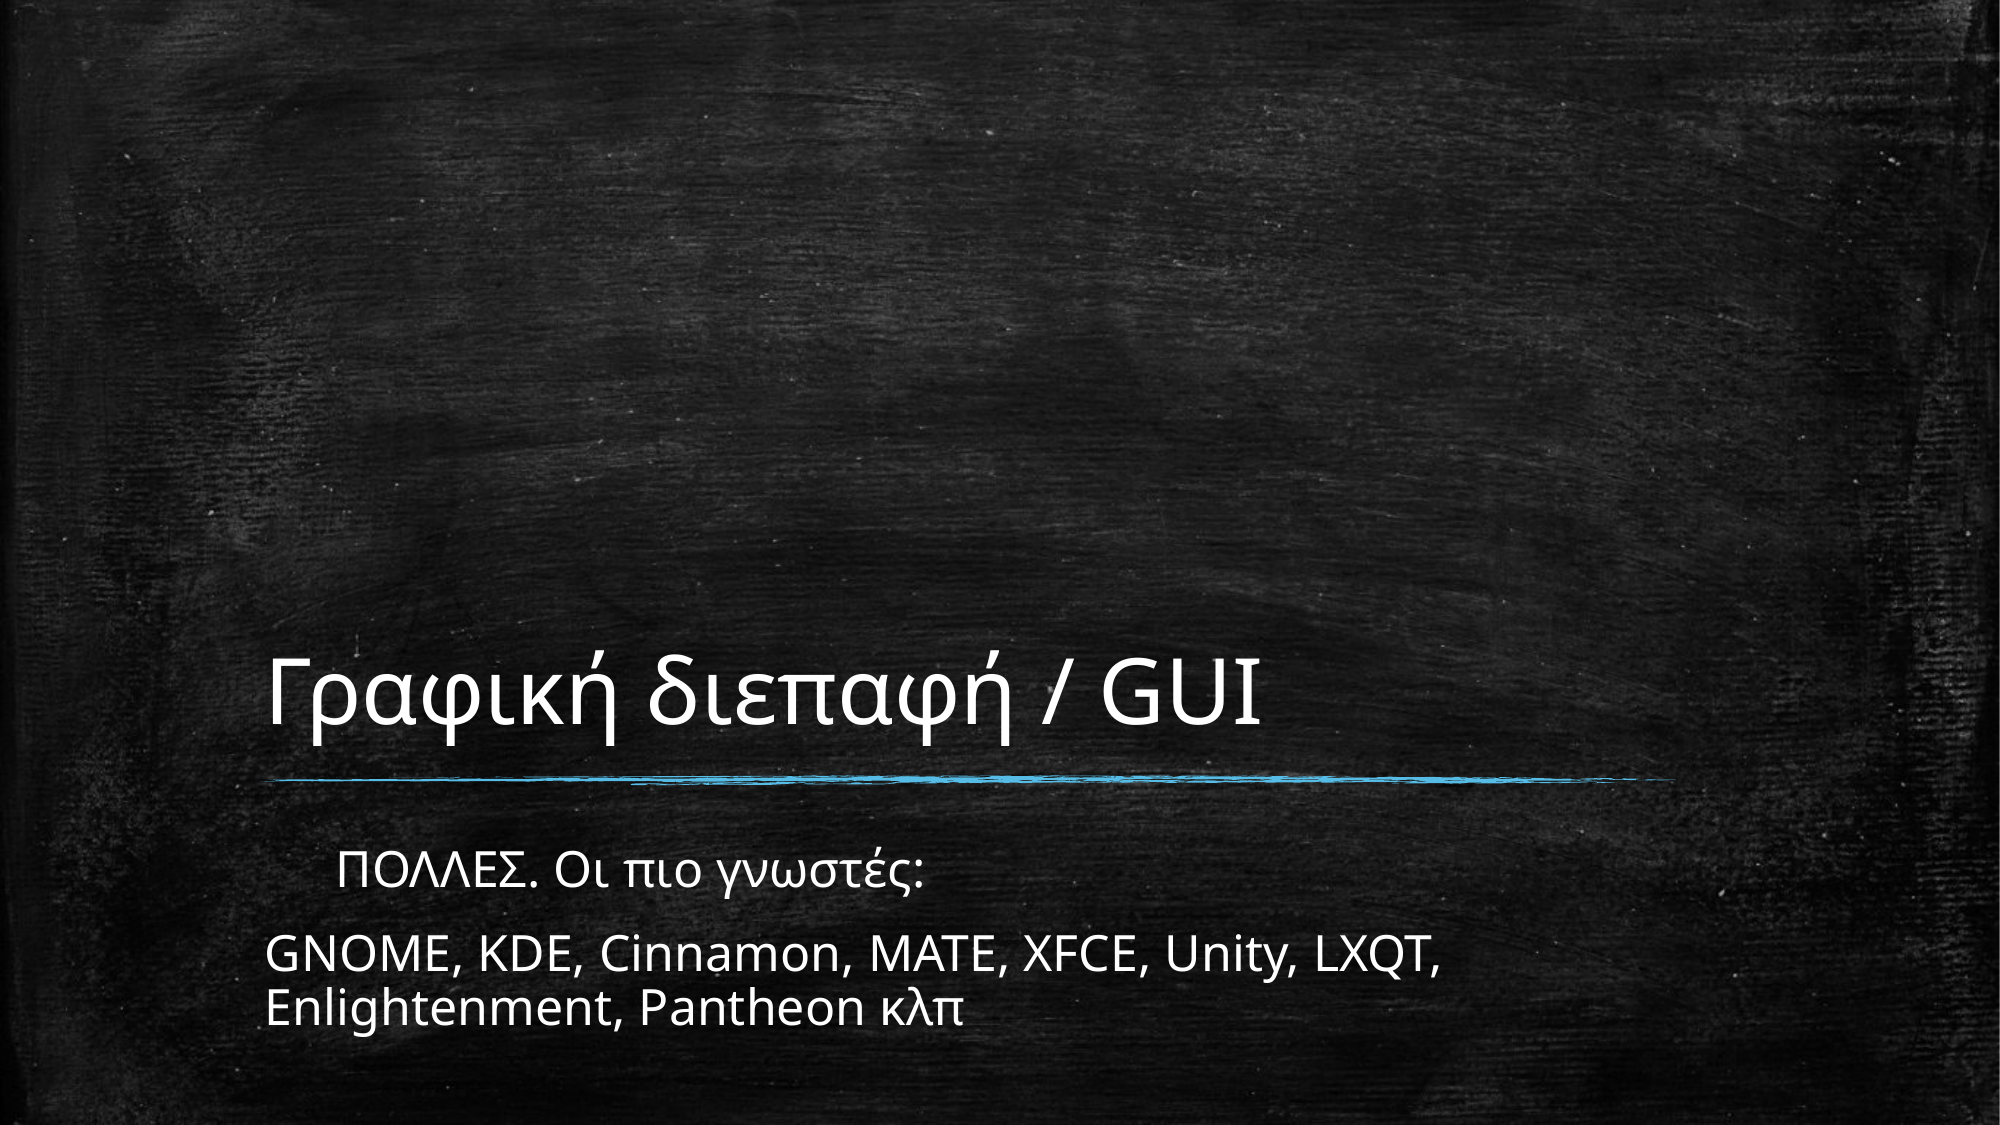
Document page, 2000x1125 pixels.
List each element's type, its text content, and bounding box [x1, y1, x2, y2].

title Γραφική διεπαφή / GUI [249, 312, 1750, 750]
picture [0, 0, 2000, 1125]
list ΠΟΛΛΕΣ. Οι πιο γνωστές: GNOME, KDE, Cinnamon, MATE, XFCE, Unity, LXQT, Enlightenment, Pantheon κλπ [249, 837, 1750, 1013]
